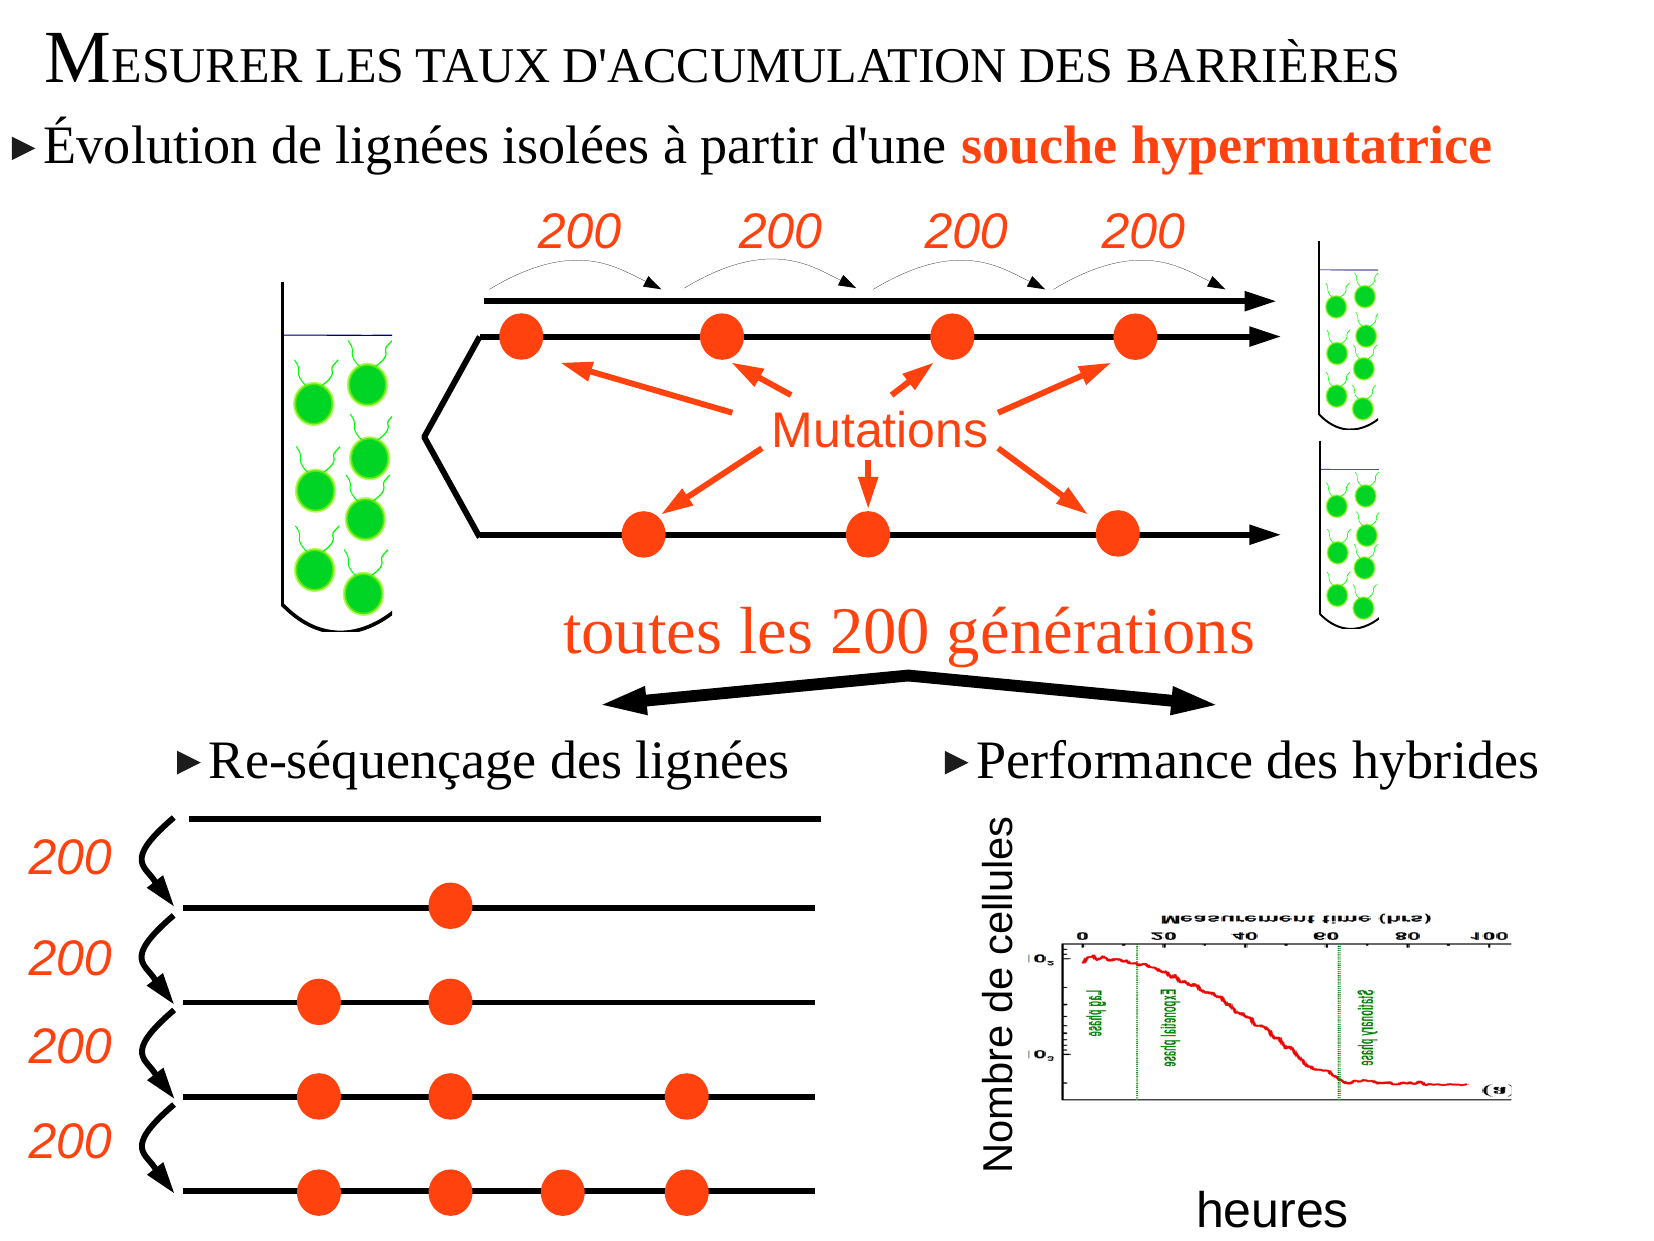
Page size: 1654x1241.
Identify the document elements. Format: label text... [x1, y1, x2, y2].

text_box 200 [723, 196, 837, 268]
text_box 200 [523, 196, 637, 268]
text_box [1113, 313, 1158, 360]
text_box [621, 511, 666, 558]
text_box [428, 882, 473, 929]
text_box [428, 978, 473, 1026]
text_box [1095, 510, 1140, 557]
picture [1027, 798, 1512, 1190]
text_box heures [1083, 1190, 1364, 1241]
text_box [664, 1073, 709, 1120]
text_box 200 [13, 822, 127, 894]
text_box Mutations [732, 394, 1028, 466]
text_box Évolution de lignées isolées à partir d'une souche hypermutatrice [28, 108, 1576, 184]
text_box [11, 136, 36, 161]
text_box 200 [13, 922, 127, 994]
text_box toutes les 200 générations [548, 586, 1272, 676]
picture [234, 277, 393, 632]
text_box 200 [909, 196, 1023, 268]
text_box [540, 1169, 585, 1216]
picture [1293, 438, 1379, 629]
picture [1293, 239, 1379, 430]
text_box [428, 1169, 473, 1216]
text_box 200 [13, 1011, 127, 1083]
text_box [296, 1073, 341, 1120]
text_box [664, 1169, 709, 1216]
text_box Nombre de cellules [966, 801, 1029, 1189]
text_box [944, 750, 961, 775]
text_box [700, 313, 744, 360]
text_box [296, 978, 341, 1026]
text_box [846, 511, 890, 558]
text_box 200 [1086, 196, 1200, 268]
text_box 200 [13, 1105, 127, 1177]
text_box Performance des hybrides [961, 722, 1555, 798]
text_box Re-séquençage des lignées [194, 722, 805, 798]
text_box [296, 1169, 341, 1216]
text_box [930, 313, 975, 360]
text_box [499, 313, 544, 360]
text_box MESURER LES TAUX D'ACCUMULATION DES BARRIÈRES [30, 8, 1416, 107]
text_box [177, 750, 201, 775]
text_box [428, 1073, 473, 1120]
